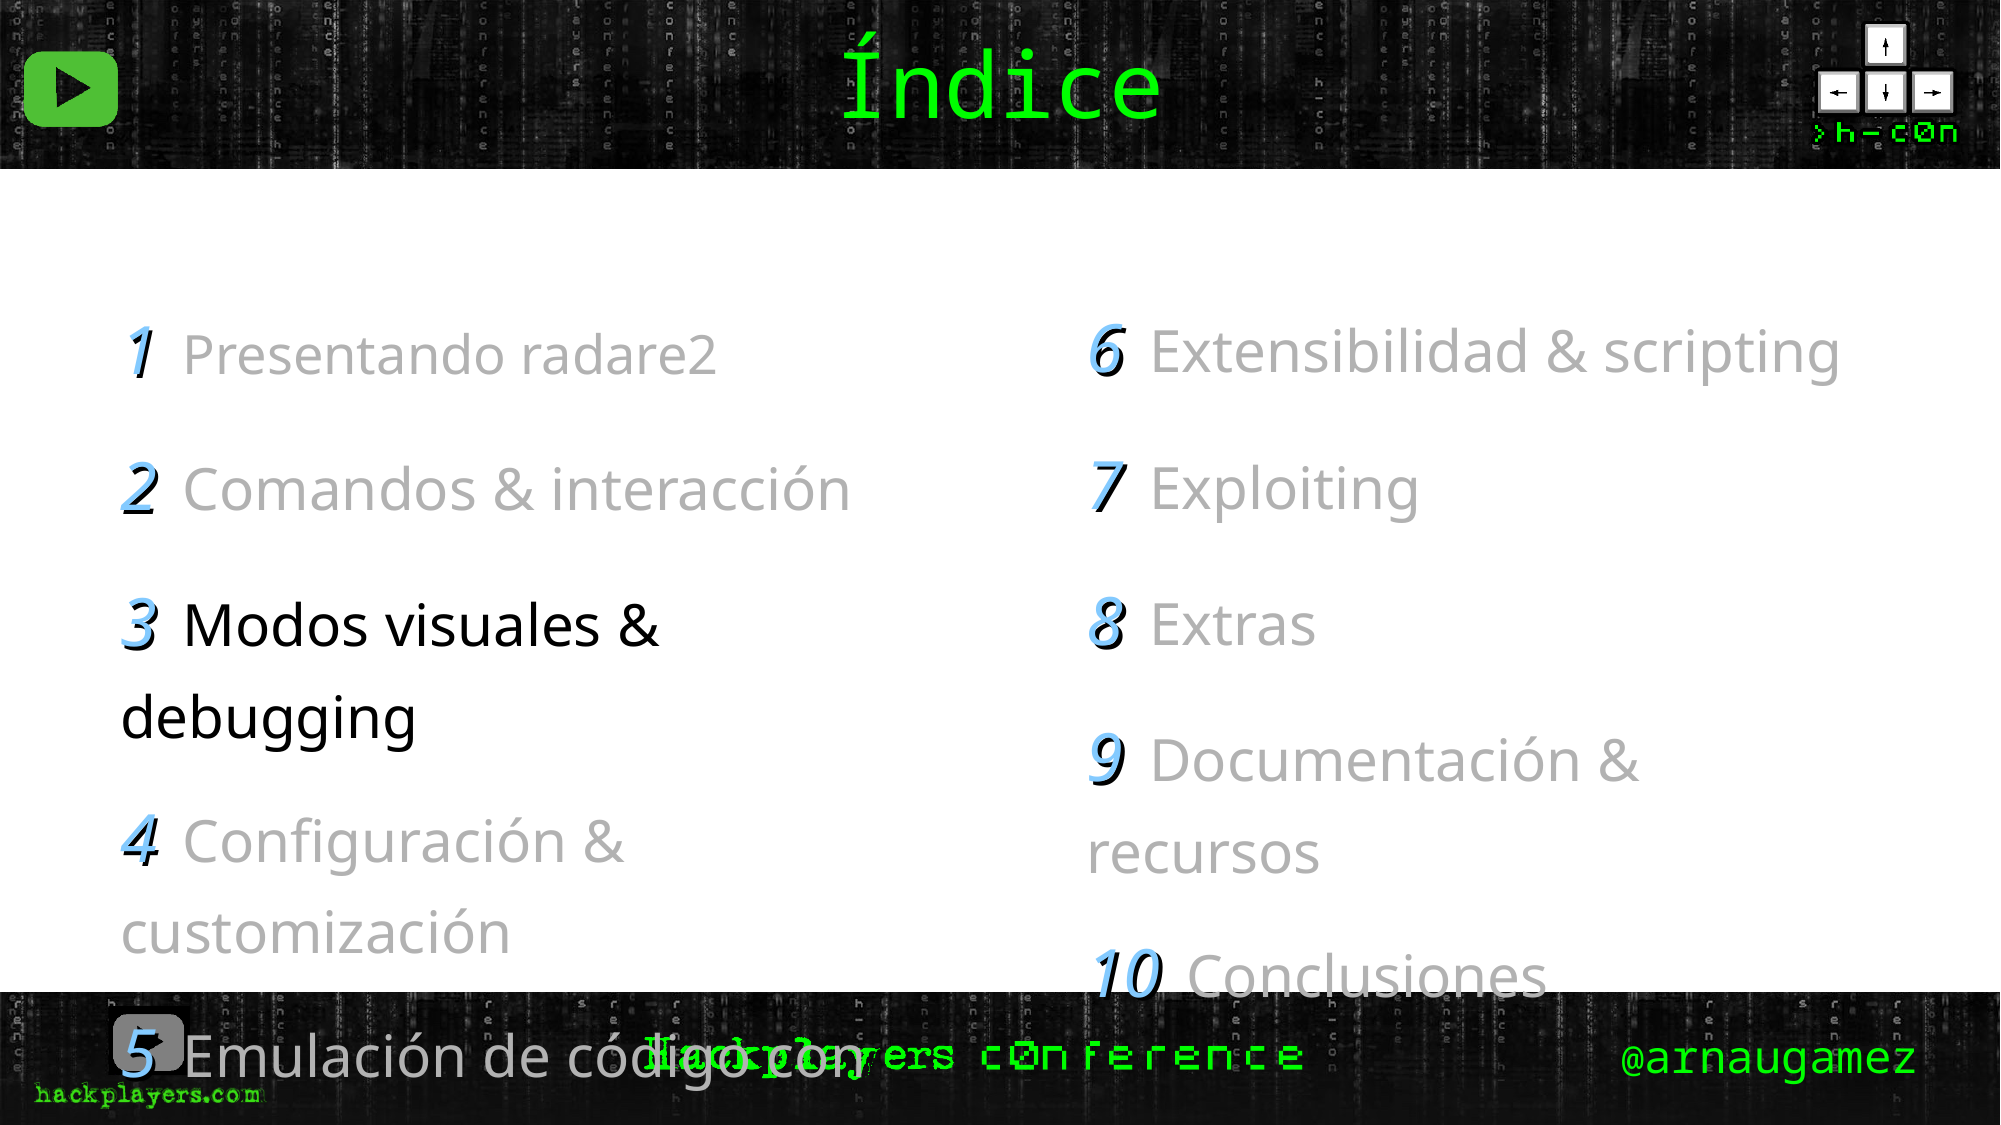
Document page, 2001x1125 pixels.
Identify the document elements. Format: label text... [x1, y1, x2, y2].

list 1 Presentando radare2 2 Comandos & interacción 3 Modos visuales & debugging 4 Configuración & customización 5 Emulación de código con ESIL [120, 267, 969, 858]
picture [0, 992, 2000, 1125]
title Índice [255, 0, 1745, 166]
picture [0, 0, 2000, 169]
list 6 Extensibilidad & scripting 7 Exploiting 8 Extras 9 Documentación & recursos 10 Conclusiones [1086, 265, 1867, 860]
